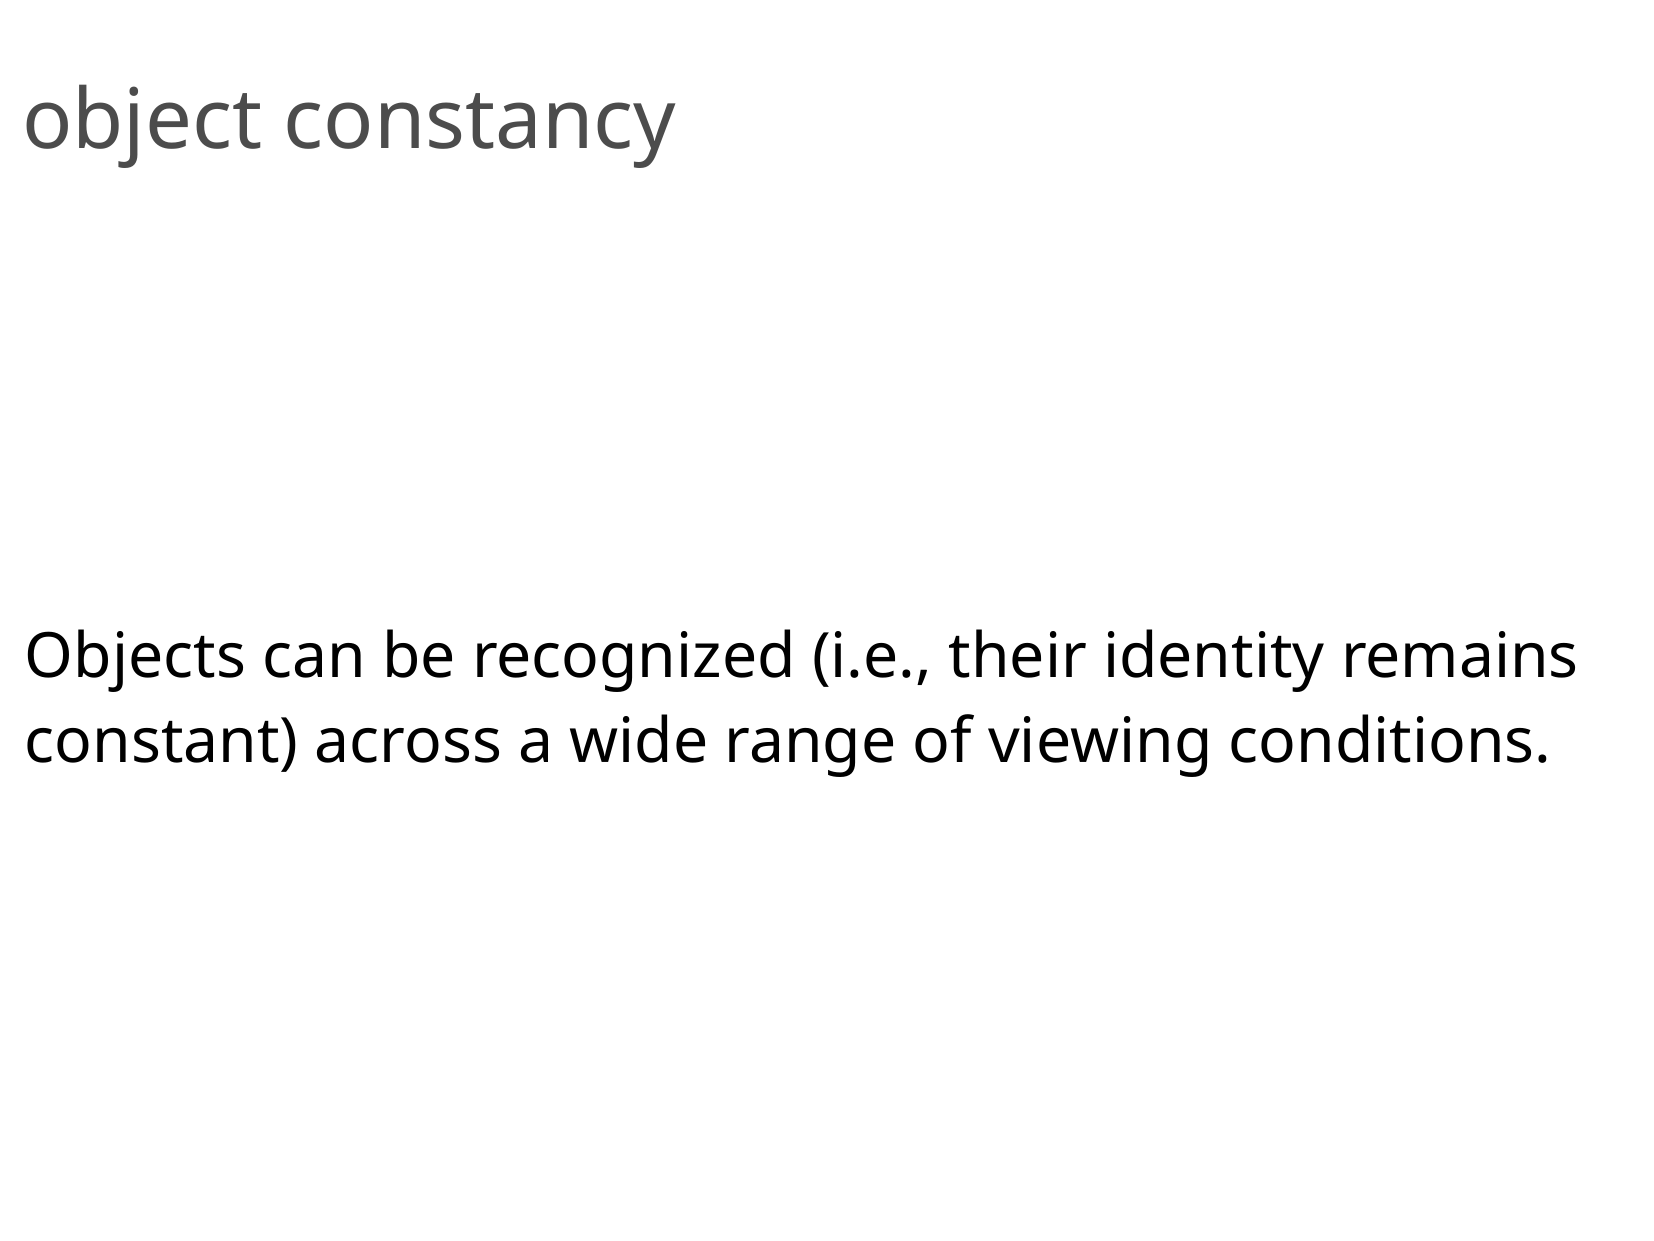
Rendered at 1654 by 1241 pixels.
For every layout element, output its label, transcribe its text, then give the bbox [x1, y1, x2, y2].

title object constancy [22, 19, 1654, 213]
list Objects can be recognized (i.e., their identity remains constant) across a wide range of viewing conditions. [25, 226, 1654, 1166]
